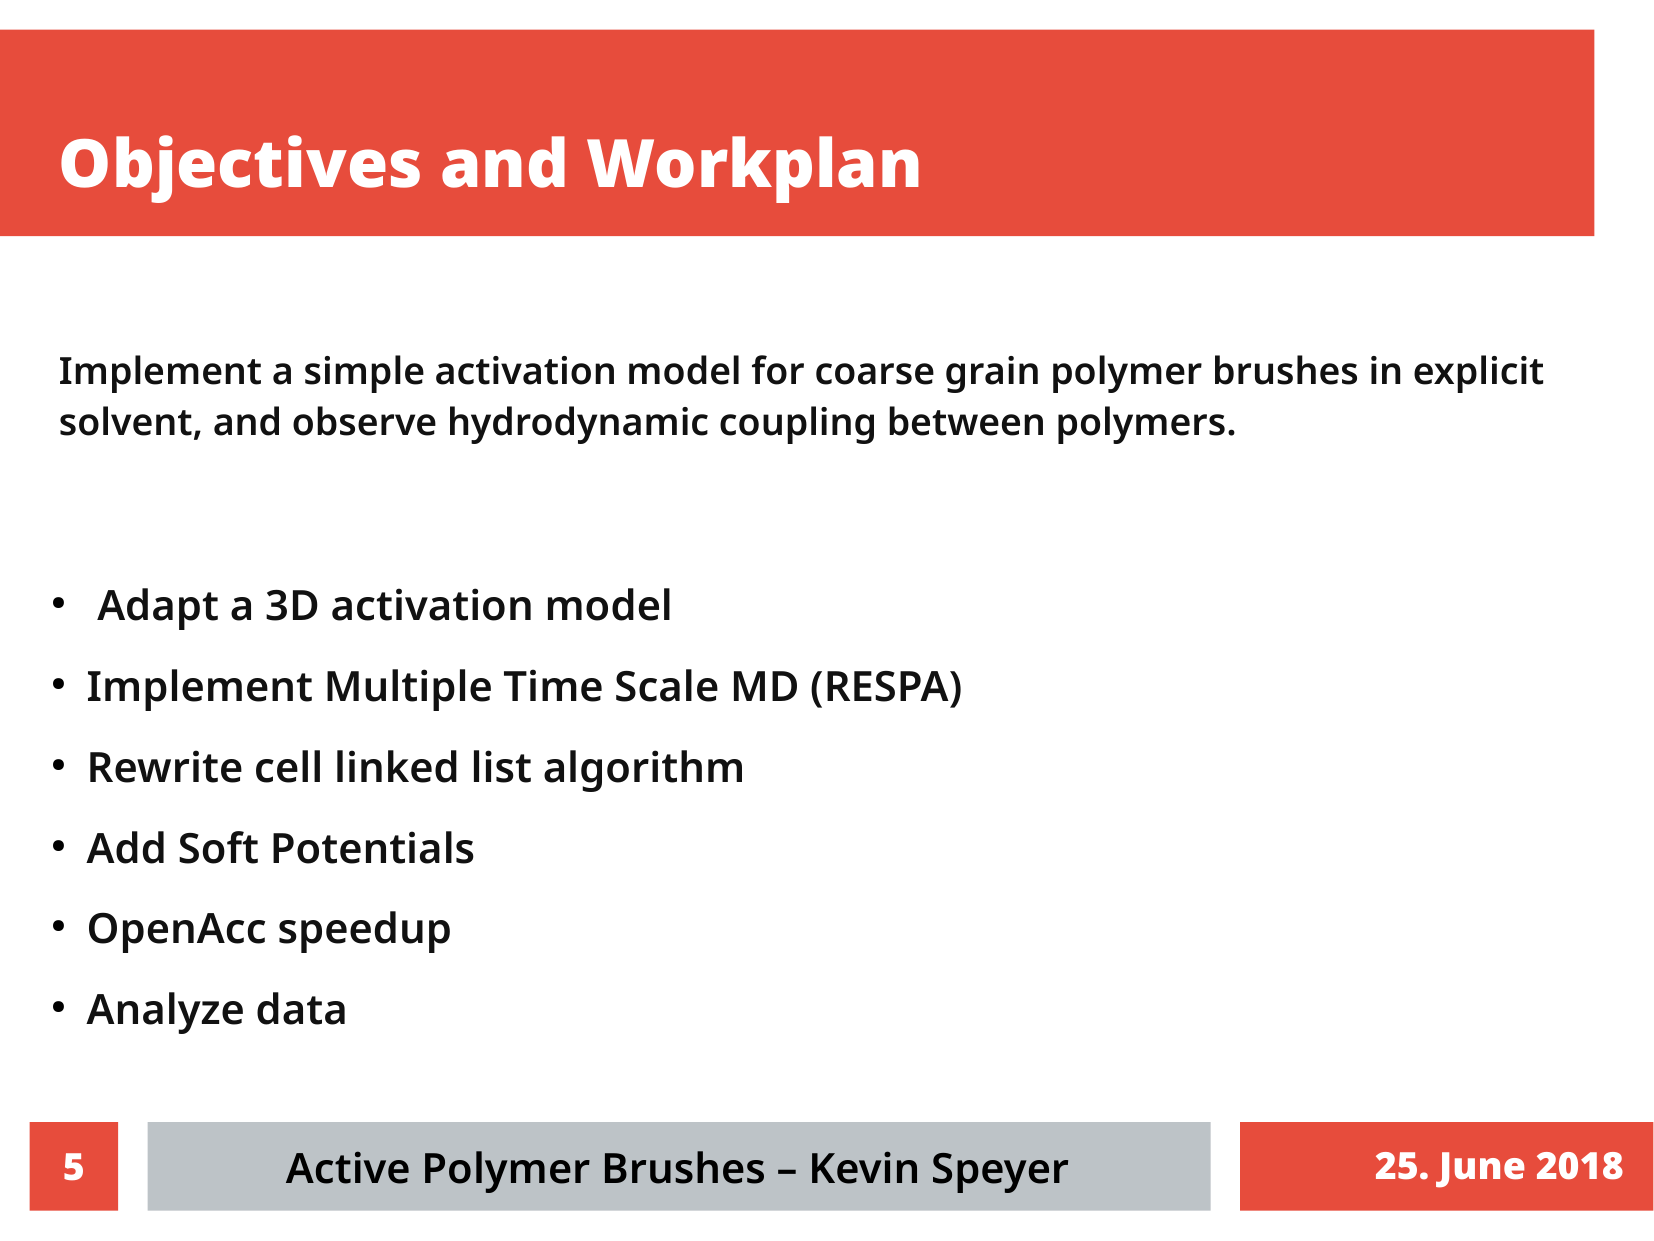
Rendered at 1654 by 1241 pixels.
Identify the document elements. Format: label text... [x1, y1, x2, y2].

list Adapt a 3D activation model Implement Multiple Time Scale MD (RESPA) Rewrite cell linked list algorithm Add Soft Potentials OpenAcc speedup Analyze data [51, 575, 1410, 1126]
text_box Active Polymer Brushes – Kevin Speyer [149, 1138, 1206, 1198]
title Objectives and Workplan [59, 59, 1595, 207]
list Implement a simple activation model for coarse grain polymer brushes in explicit solvent, and observe hydrodynamic coupling between polymers. [59, 344, 1645, 472]
